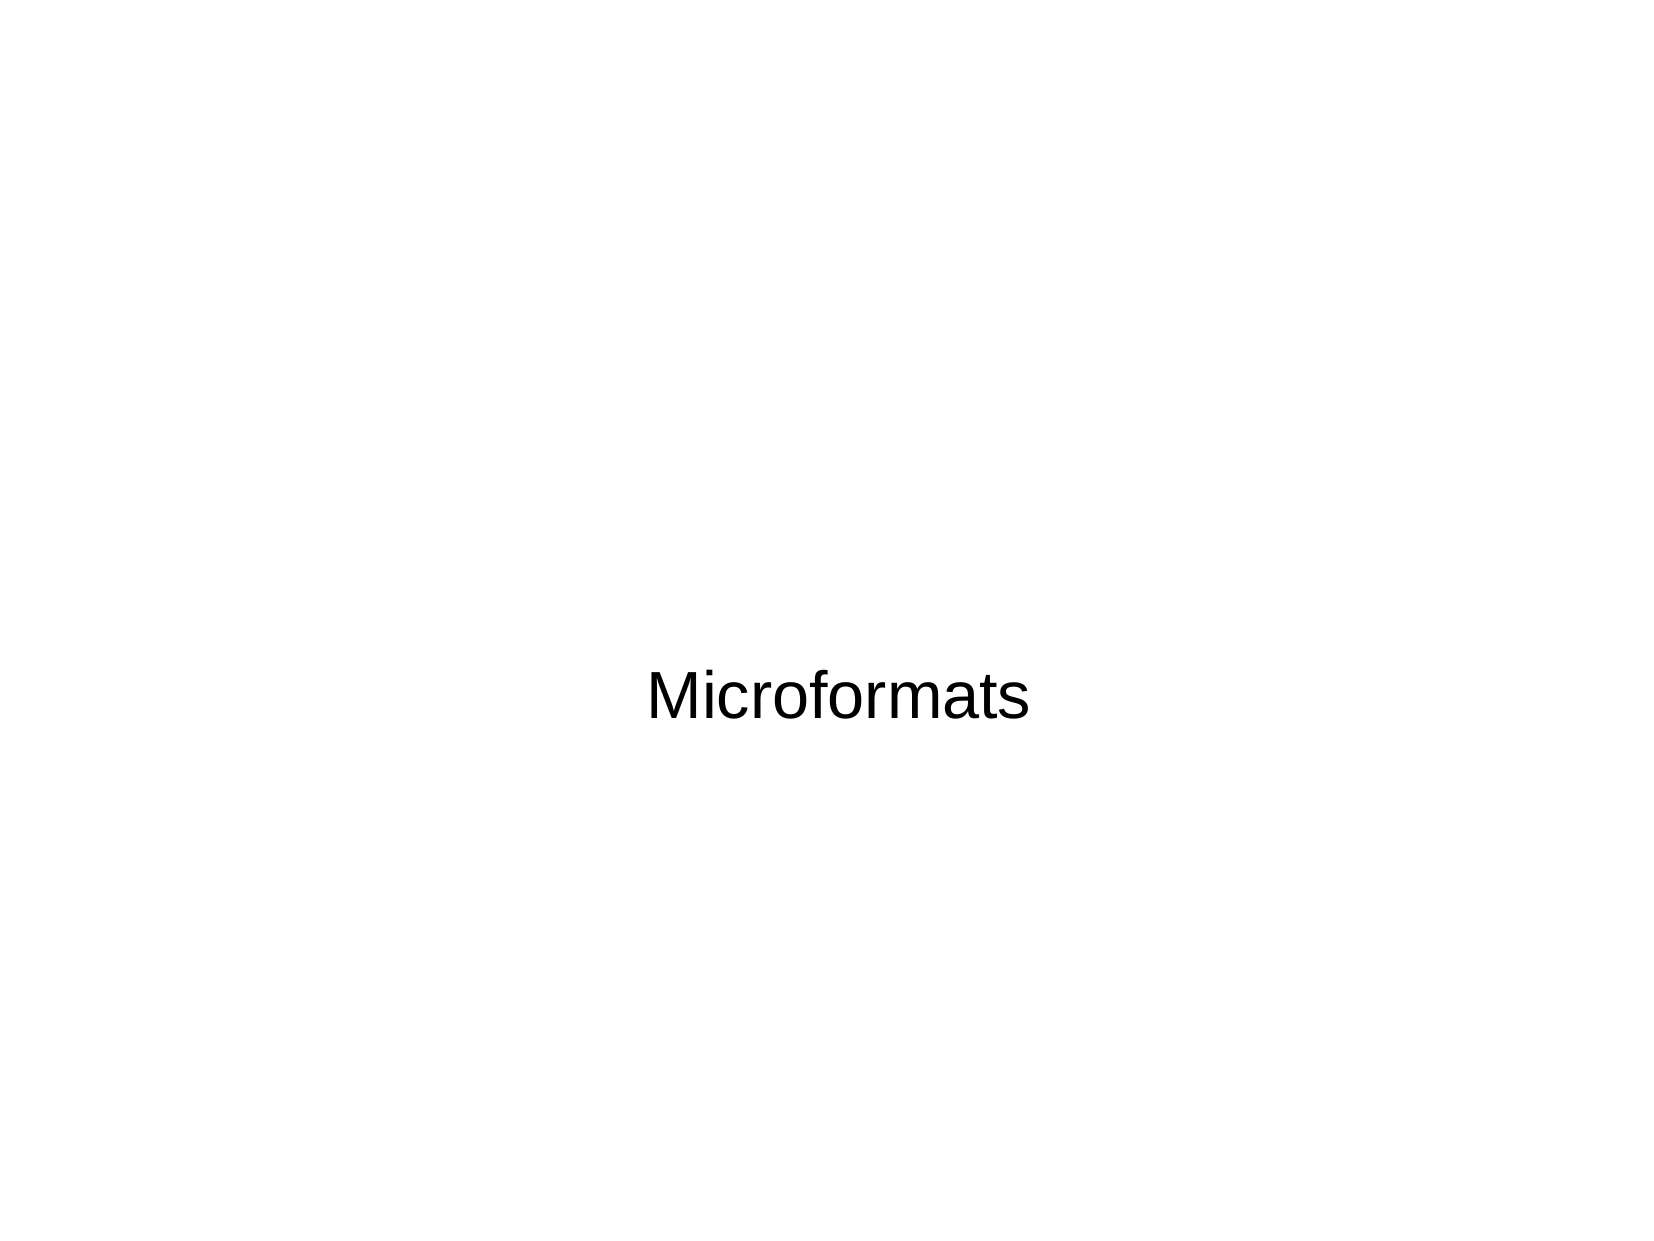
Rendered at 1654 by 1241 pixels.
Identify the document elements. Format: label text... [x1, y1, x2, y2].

subtitle Microformats [25, 233, 1654, 1158]
